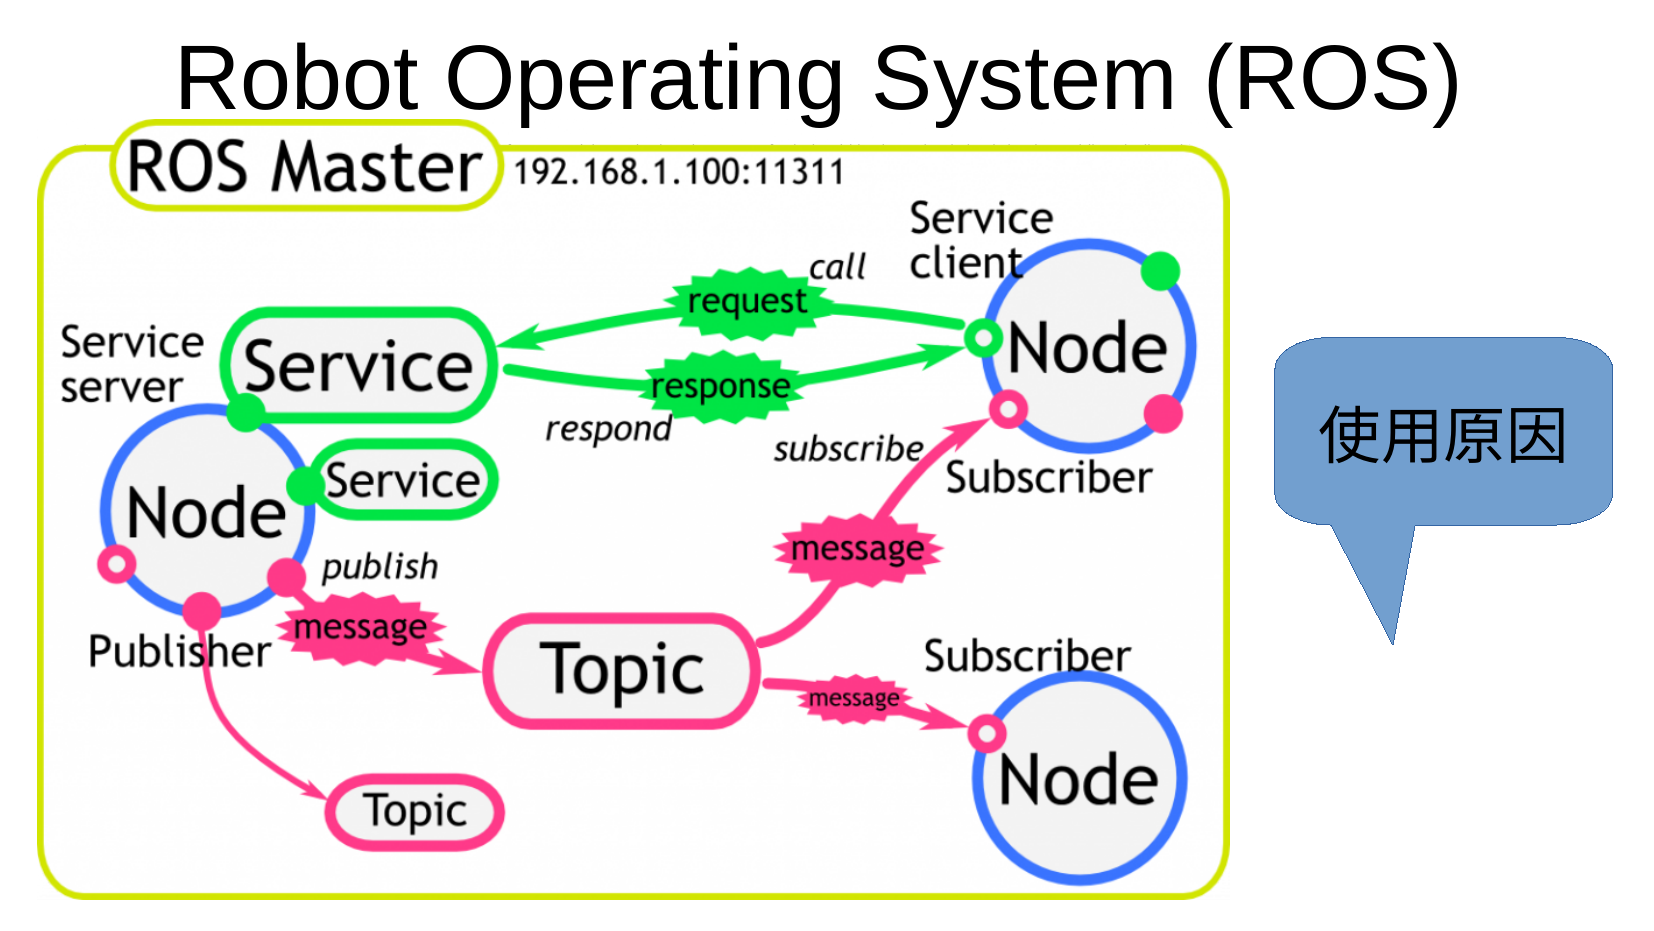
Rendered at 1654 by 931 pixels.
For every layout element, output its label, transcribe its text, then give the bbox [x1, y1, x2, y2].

text_box 使用原因 [1274, 337, 1613, 645]
picture [37, 119, 1230, 901]
title Robot Operating System (ROS) [75, 0, 1564, 156]
